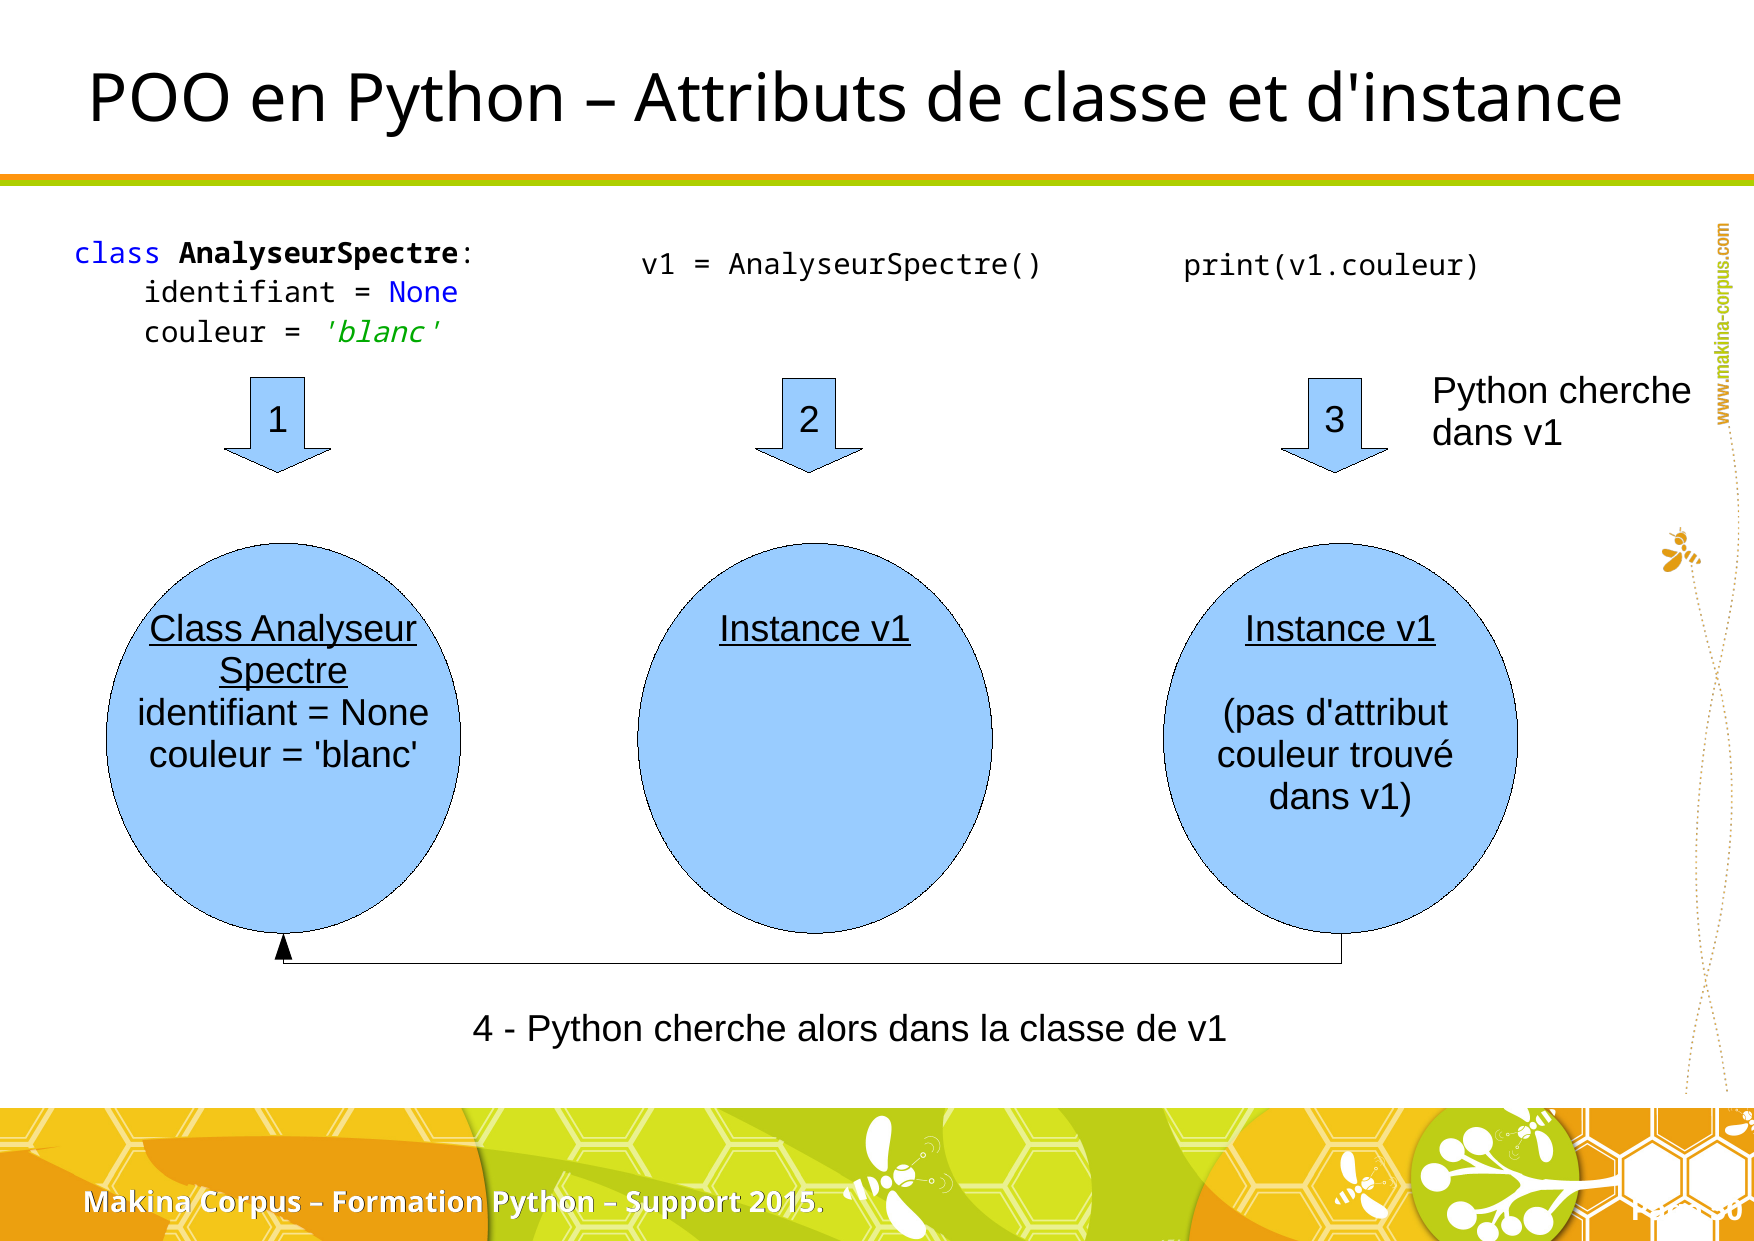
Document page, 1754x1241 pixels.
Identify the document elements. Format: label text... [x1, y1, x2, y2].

text_box Instance v1 (pas d'attribut couleur trouvé dans v1) [1163, 543, 1518, 934]
text_box Instance v1 [637, 543, 993, 934]
text_box Class Analyseur Spectre identifiant = None couleur = 'blanc' [106, 543, 461, 934]
text_box print(v1.couleur) [1168, 236, 1506, 286]
text_box 2 [755, 378, 863, 473]
picture [1639, 203, 1754, 1093]
picture [0, 1108, 1754, 1241]
text_box class AnalyseurSpectre: identifiant = None couleur = 'blanc' [59, 224, 493, 350]
text_box 3 [1281, 378, 1388, 473]
text_box v1 = AnalyseurSpectre() [625, 236, 1063, 354]
title POO en Python – Attributs de classe et d'instance [87, 31, 1667, 160]
text_box 4 - Python cherche alors dans la classe de v1 [457, 999, 1294, 1063]
text_box Python cherche dans v1 [1417, 361, 1718, 461]
text_box 1 [224, 377, 331, 473]
